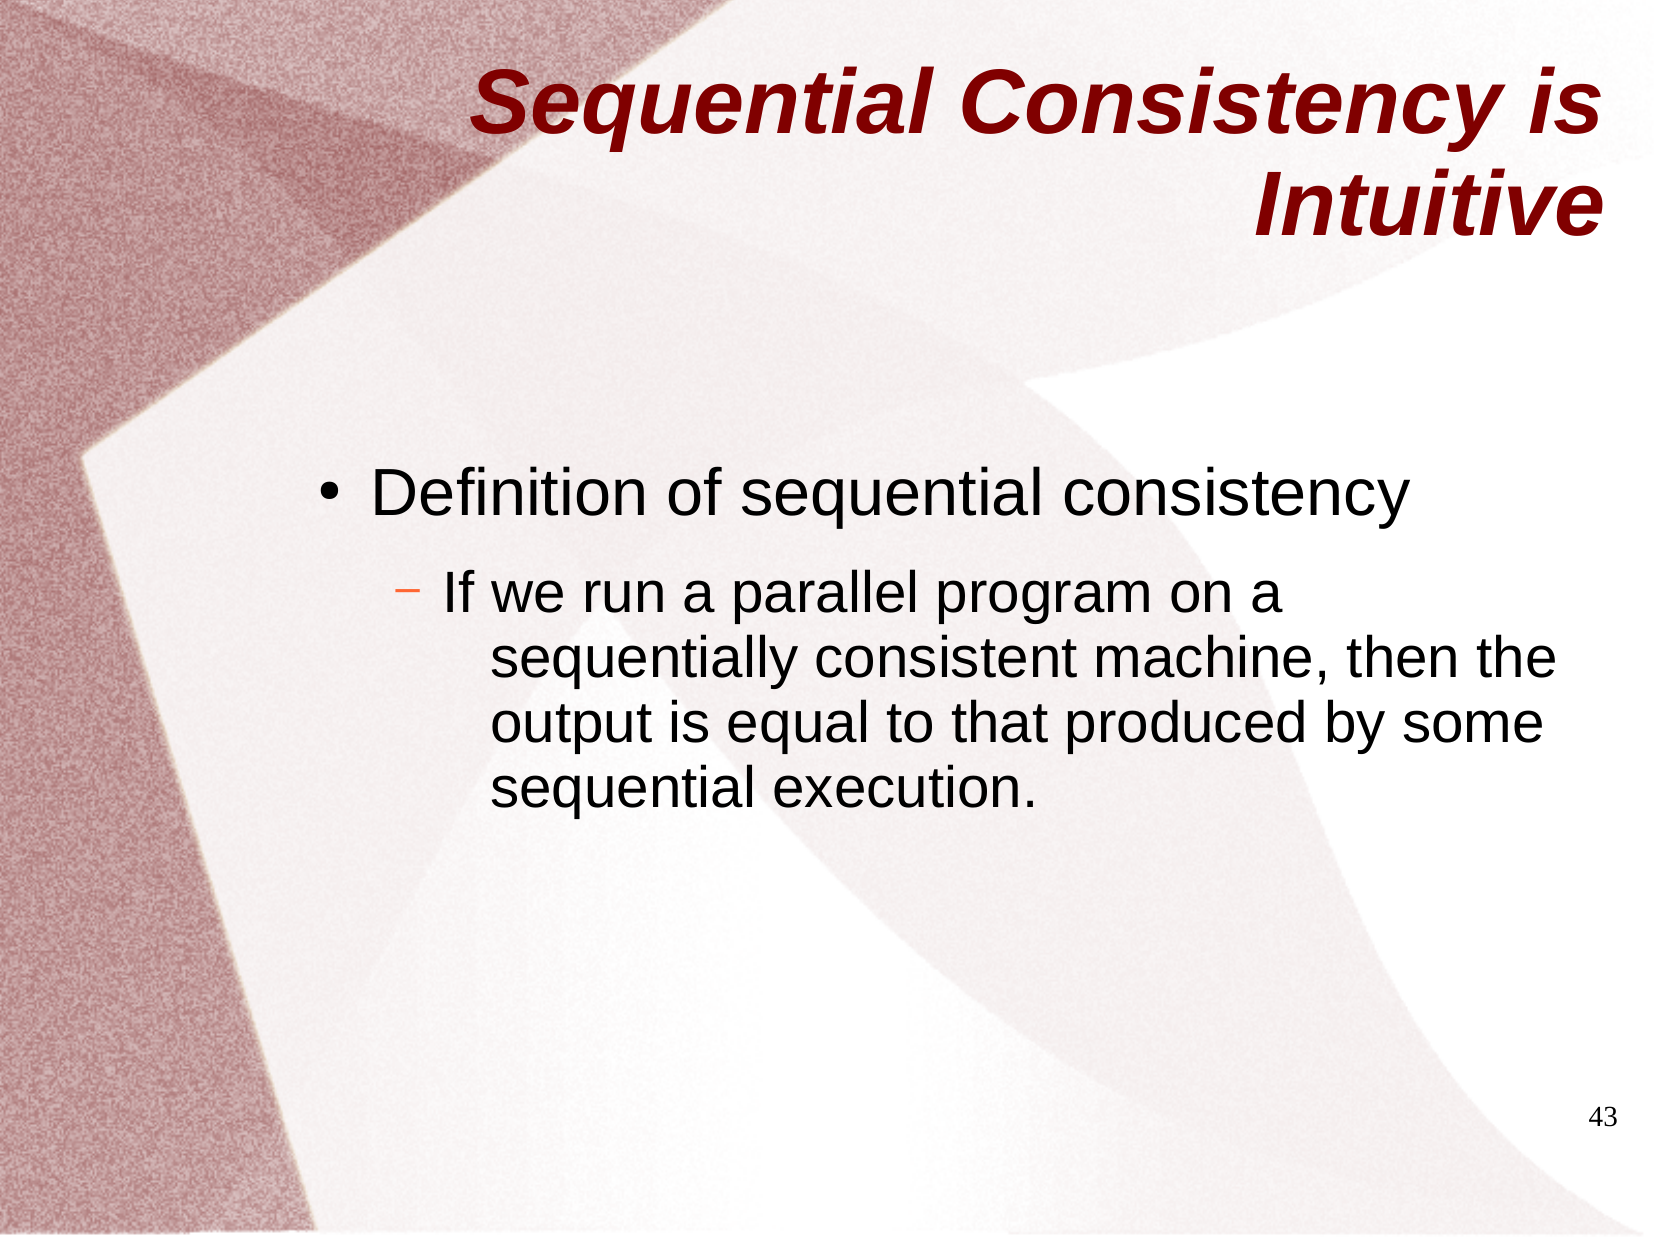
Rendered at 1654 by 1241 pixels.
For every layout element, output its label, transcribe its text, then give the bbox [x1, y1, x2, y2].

title Sequential Consistency is Intuitive [375, 49, 1607, 257]
picture [0, 0, 1654, 1241]
list Definition of sequential consistency If we run a parallel program on a sequentially consistent machine, then the output is equal to that produced by some sequential execution. [300, 455, 1576, 826]
